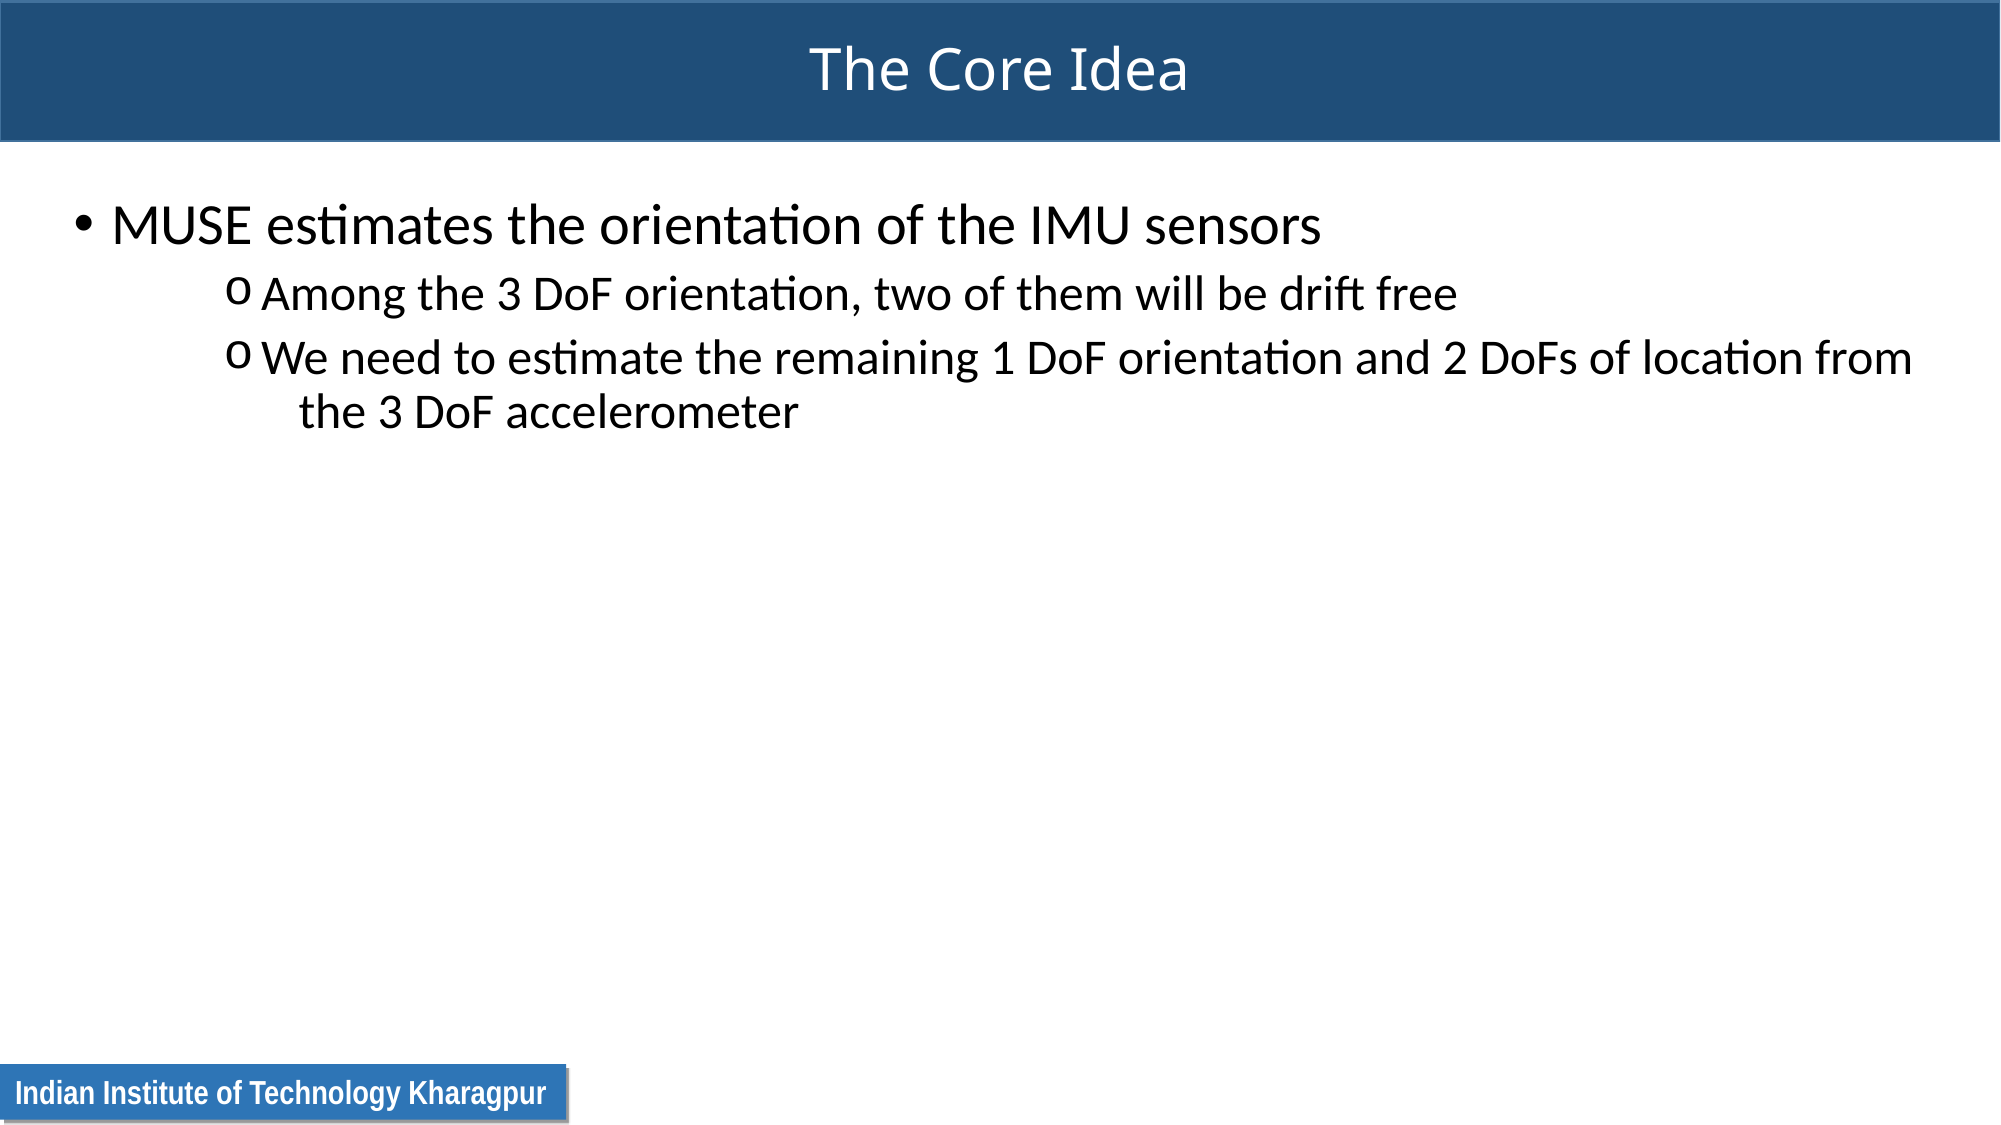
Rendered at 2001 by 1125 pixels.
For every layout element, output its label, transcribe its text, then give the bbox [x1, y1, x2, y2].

title The Core Idea [0, 1, 2000, 141]
list MUSE estimates the orientation of the IMU sensors Among the 3 DoF orientation, two of them will be drift free We need to estimate the remaining 1 DoF orientation and 2 DoFs of location from the 3 DoF accelerometer [58, 186, 1954, 1065]
